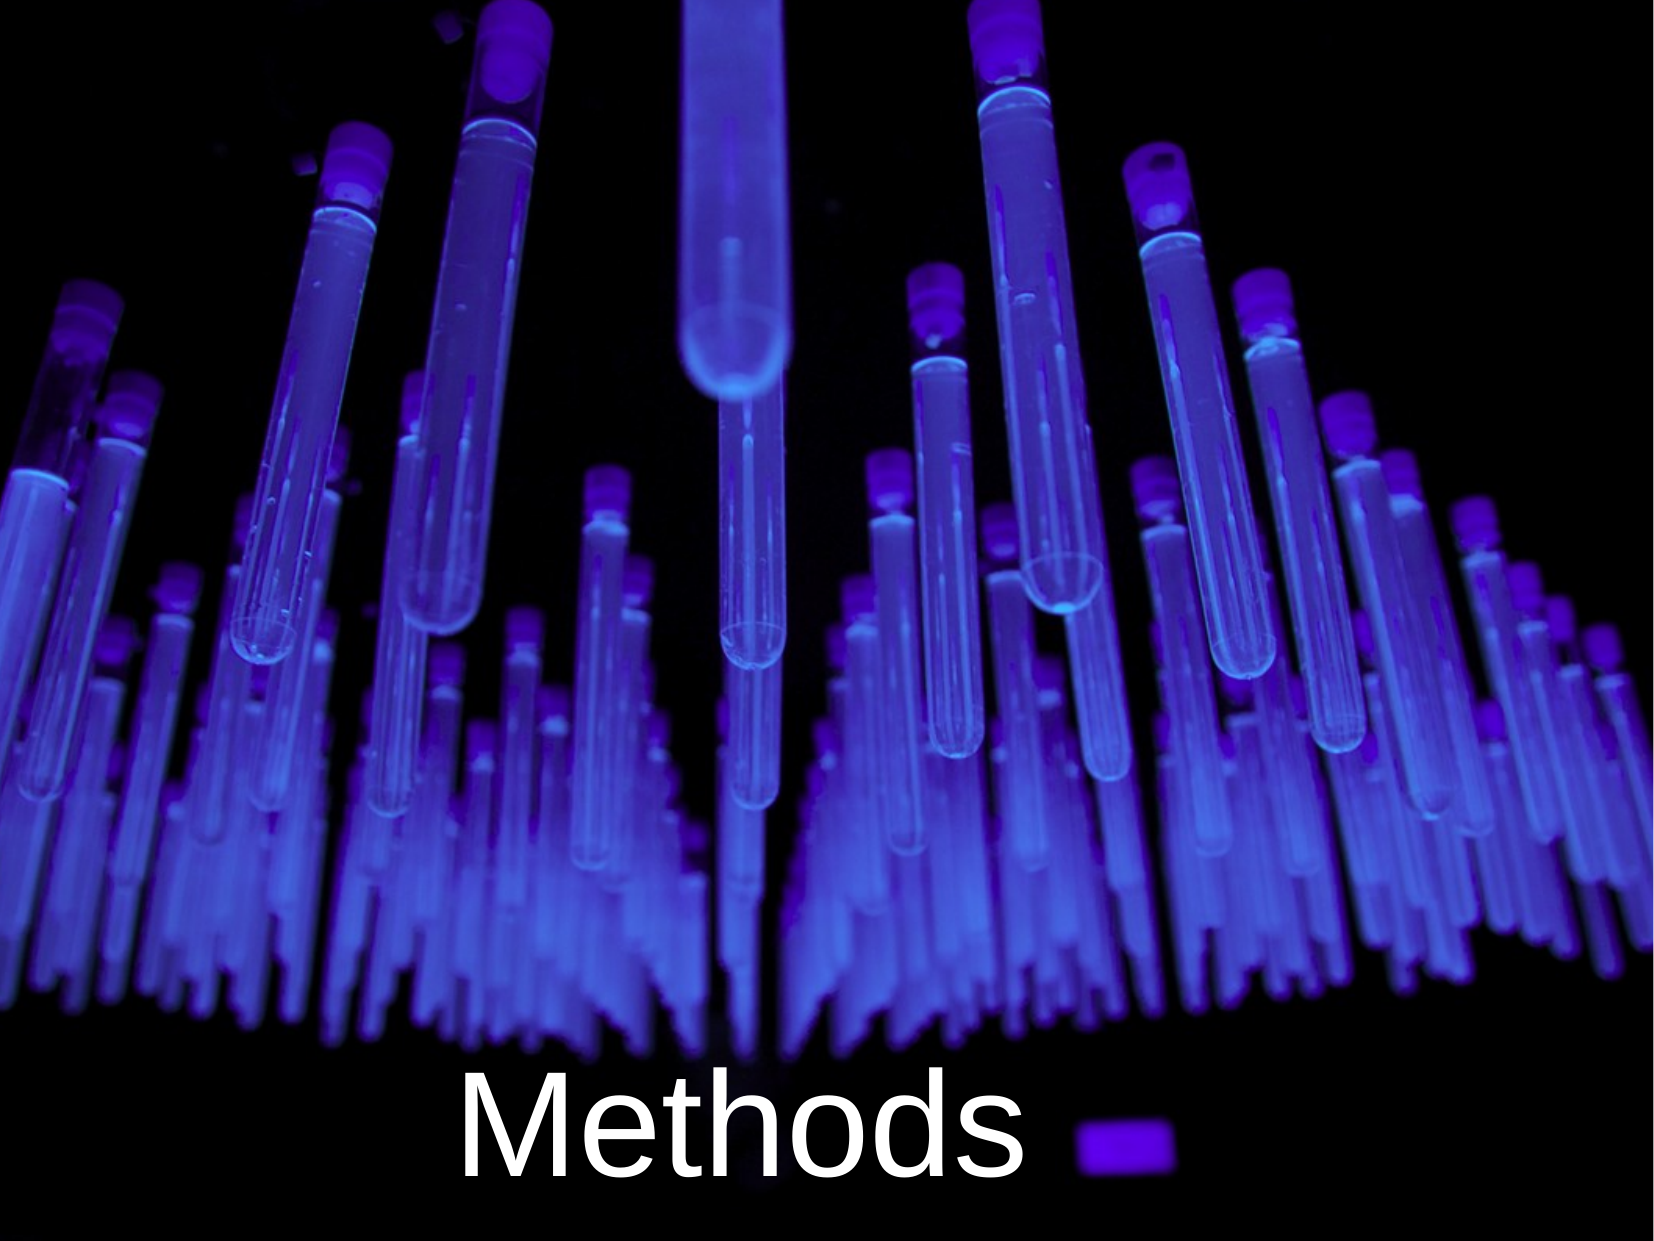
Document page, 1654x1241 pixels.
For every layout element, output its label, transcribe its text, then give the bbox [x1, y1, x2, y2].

subtitle Methods [0, 645, 1486, 1241]
picture [0, 0, 1654, 1241]
